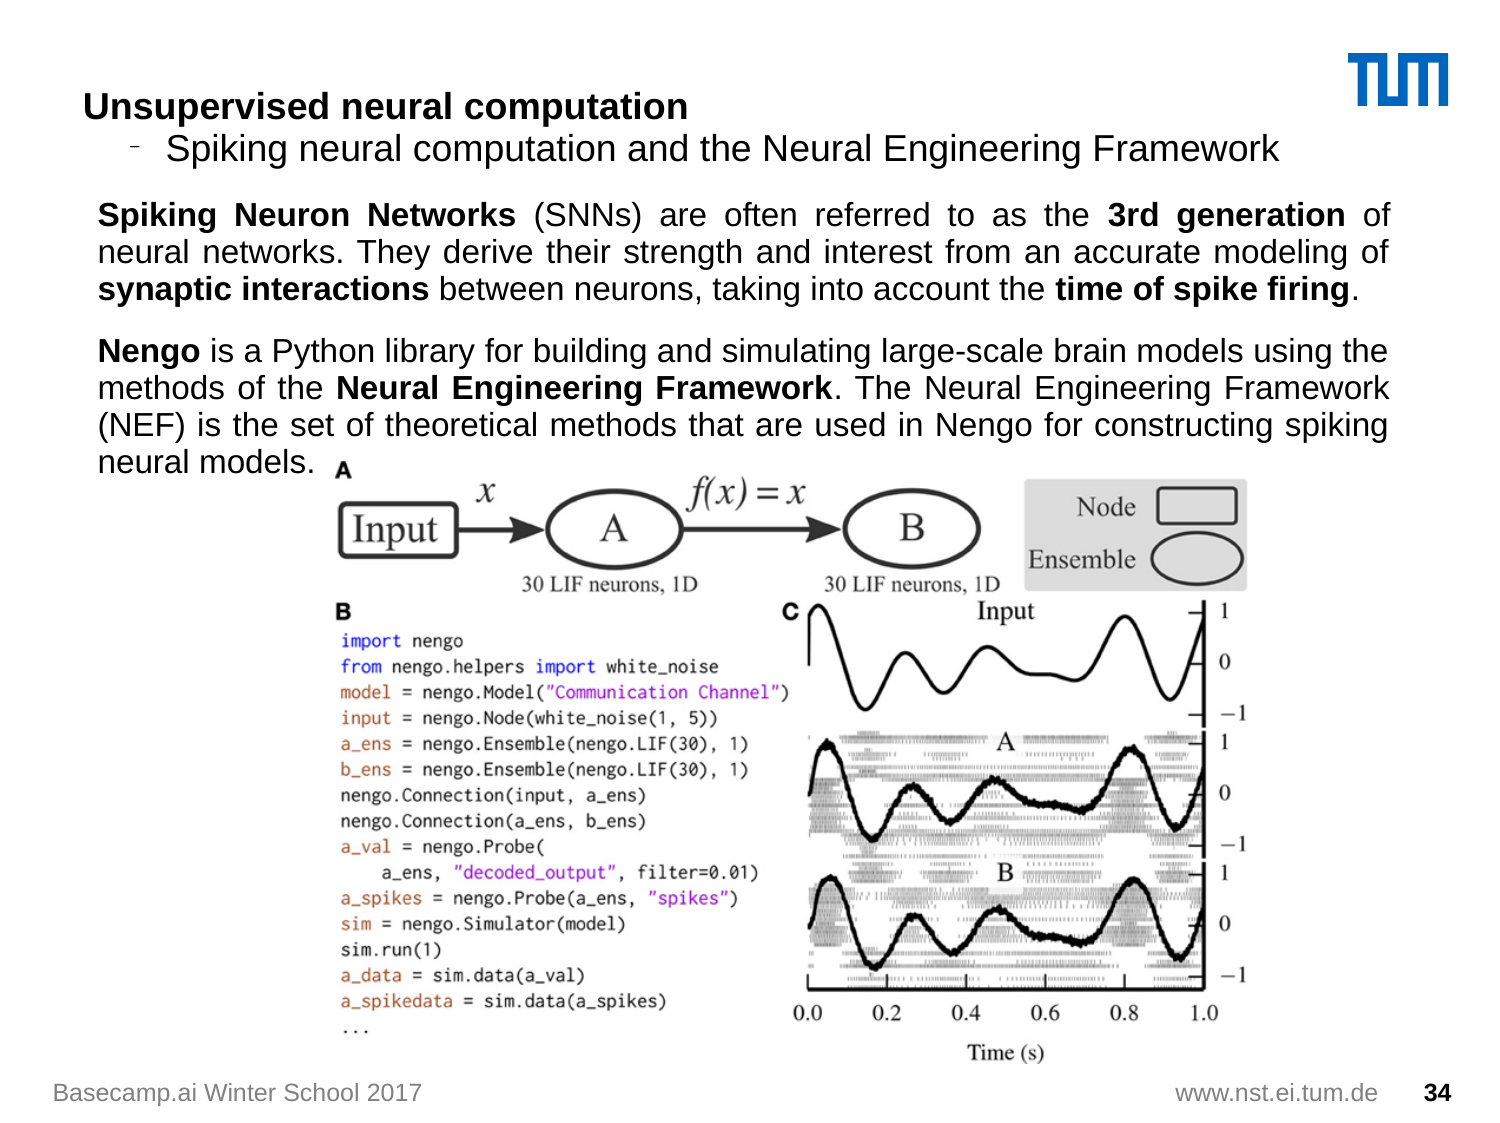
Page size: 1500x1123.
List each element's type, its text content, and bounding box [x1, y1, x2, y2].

text_box Unsupervised neural computation Spiking neural computation and the Neural Engineering Framework [68, 77, 1406, 343]
picture [333, 460, 1252, 1064]
text_box Spiking Neuron Networks (SNNs) are often referred to as the 3rd generation of neural networks. They derive their strength and interest from an accurate modeling of synaptic interactions between neurons, taking into account the time of spike firing. Nengo is a Python library for building and simulating large-scale brain models using the methods of the Neural Engineering Framework. The Neural Engineering Framework (NEF) is the set of theoretical methods that are used in Nengo for constructing spiking neural models. [82, 188, 1406, 488]
